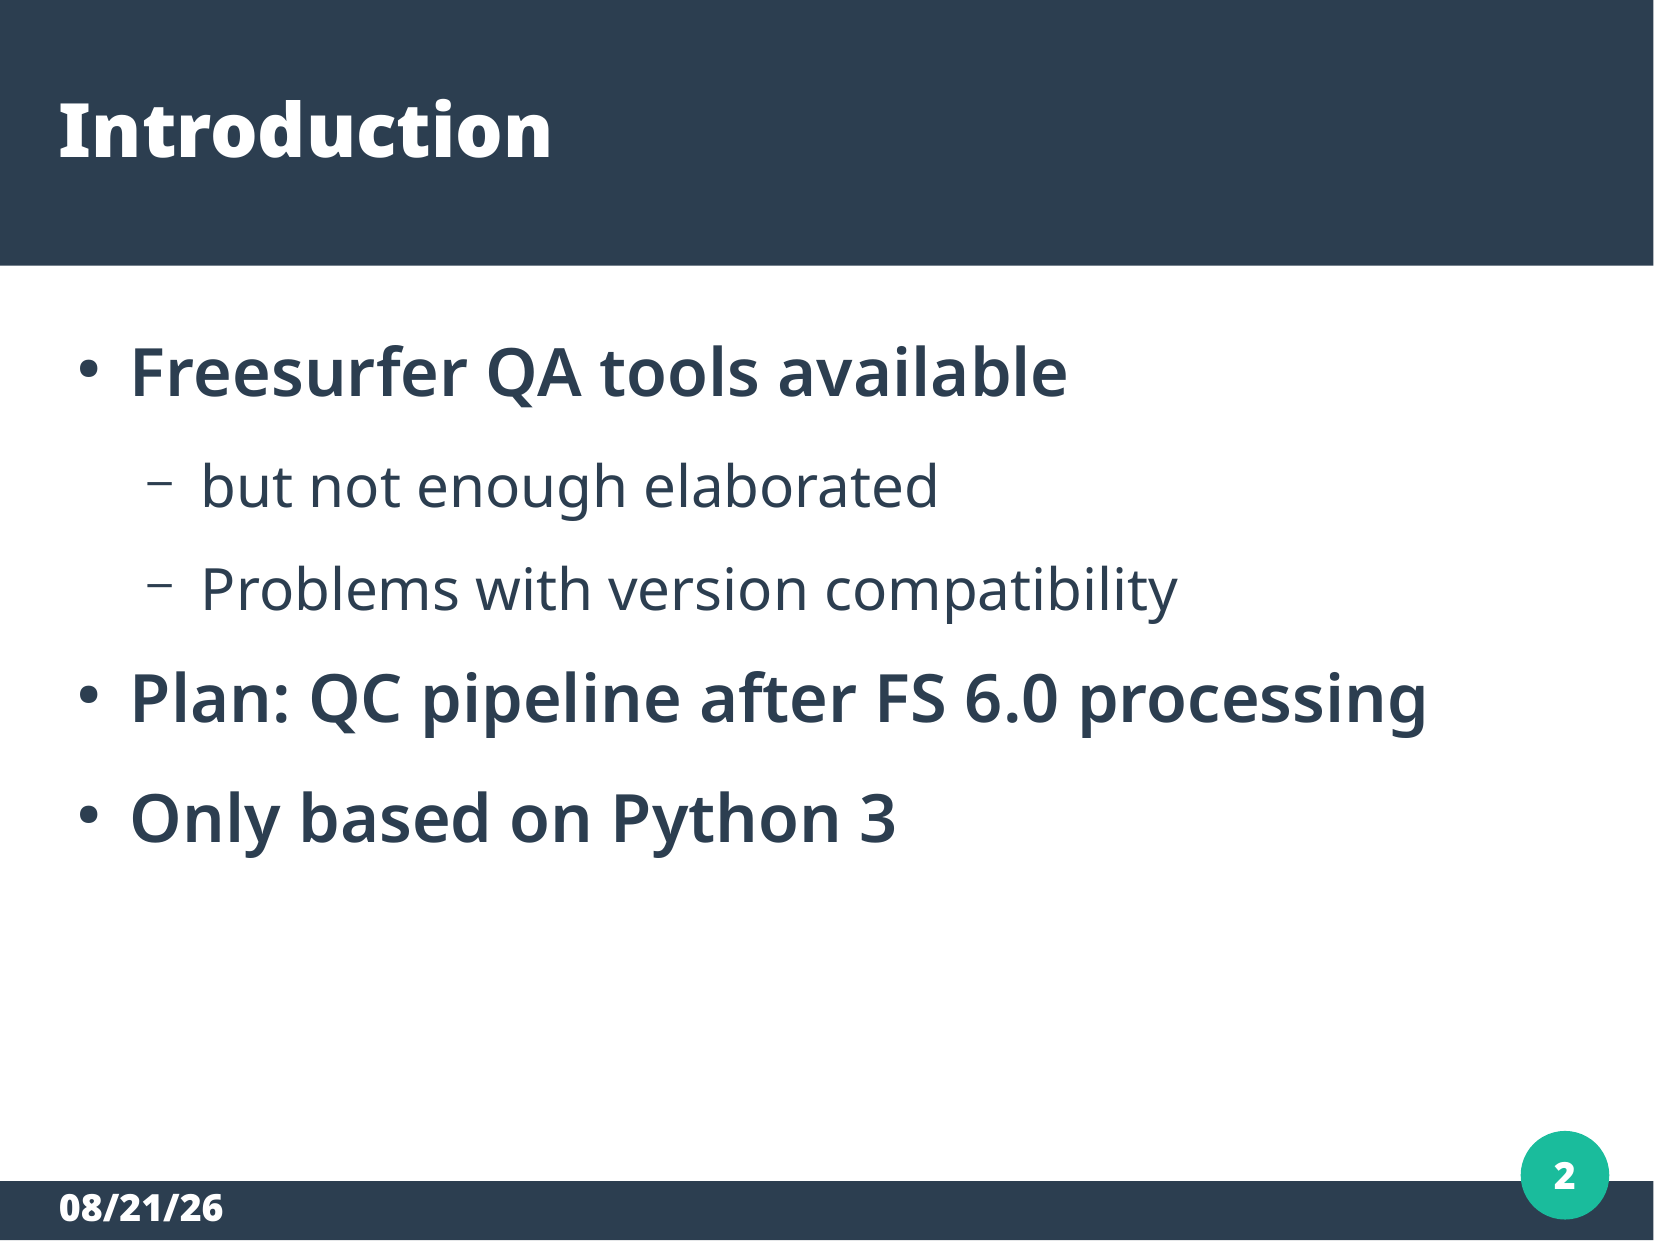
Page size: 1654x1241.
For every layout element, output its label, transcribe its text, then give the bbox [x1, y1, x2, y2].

list Freesurfer QA tools available but not enough elaborated Problems with version compatibility Plan: QC pipeline after FS 6.0 processing Only based on Python 3 [59, 324, 1595, 1152]
title Introduction [59, 49, 1595, 207]
